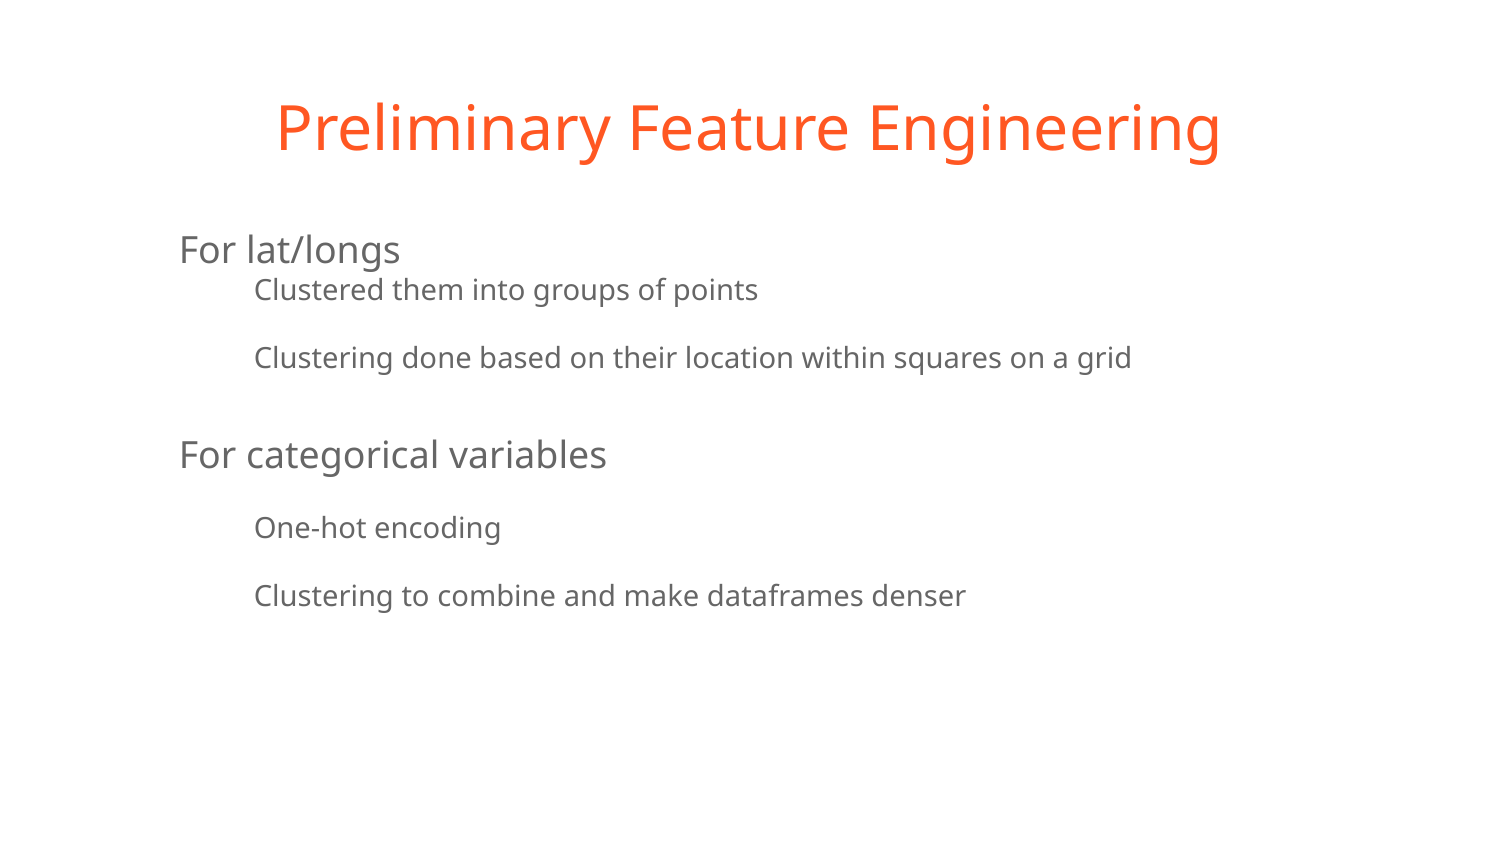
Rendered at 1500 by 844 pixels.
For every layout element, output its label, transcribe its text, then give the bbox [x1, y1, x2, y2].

list For lat/longs Clustered them into groups of points Clustering done based on their location within squares on a grid For categorical variables One-hot encoding Clustering to combine and make dataframes denser [51, 189, 1449, 750]
title Preliminary Feature Engineering [51, 72, 1449, 167]
